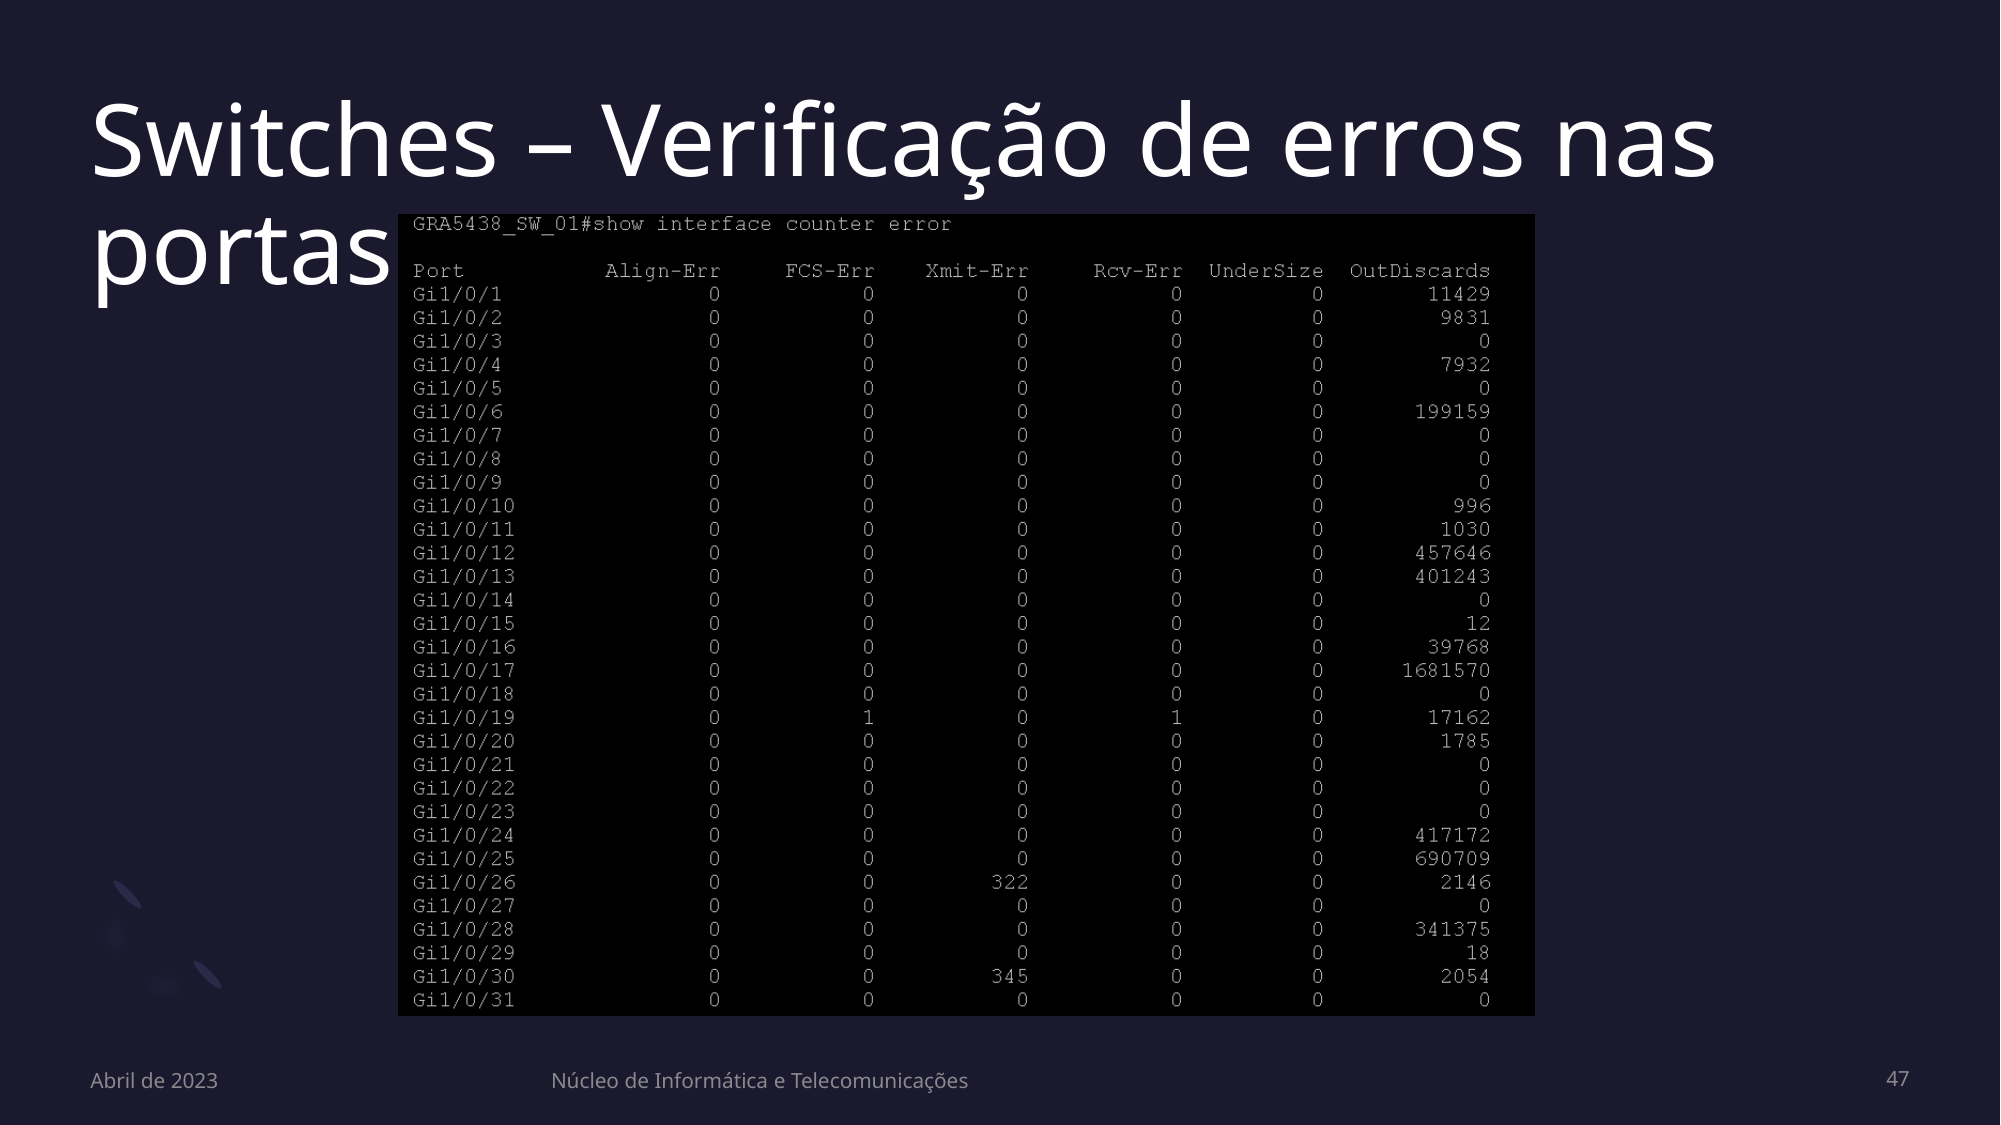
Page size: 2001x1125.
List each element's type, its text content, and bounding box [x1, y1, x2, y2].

footer Núcleo de Informática e Telecomunicações [551, 1067, 1598, 1093]
slide_number <número> [1632, 1067, 1910, 1093]
title Switches – Verificação de erros nas portas [90, 90, 1937, 339]
slide_number Abril de 2023 [90, 1067, 522, 1093]
picture [398, 214, 1535, 1016]
